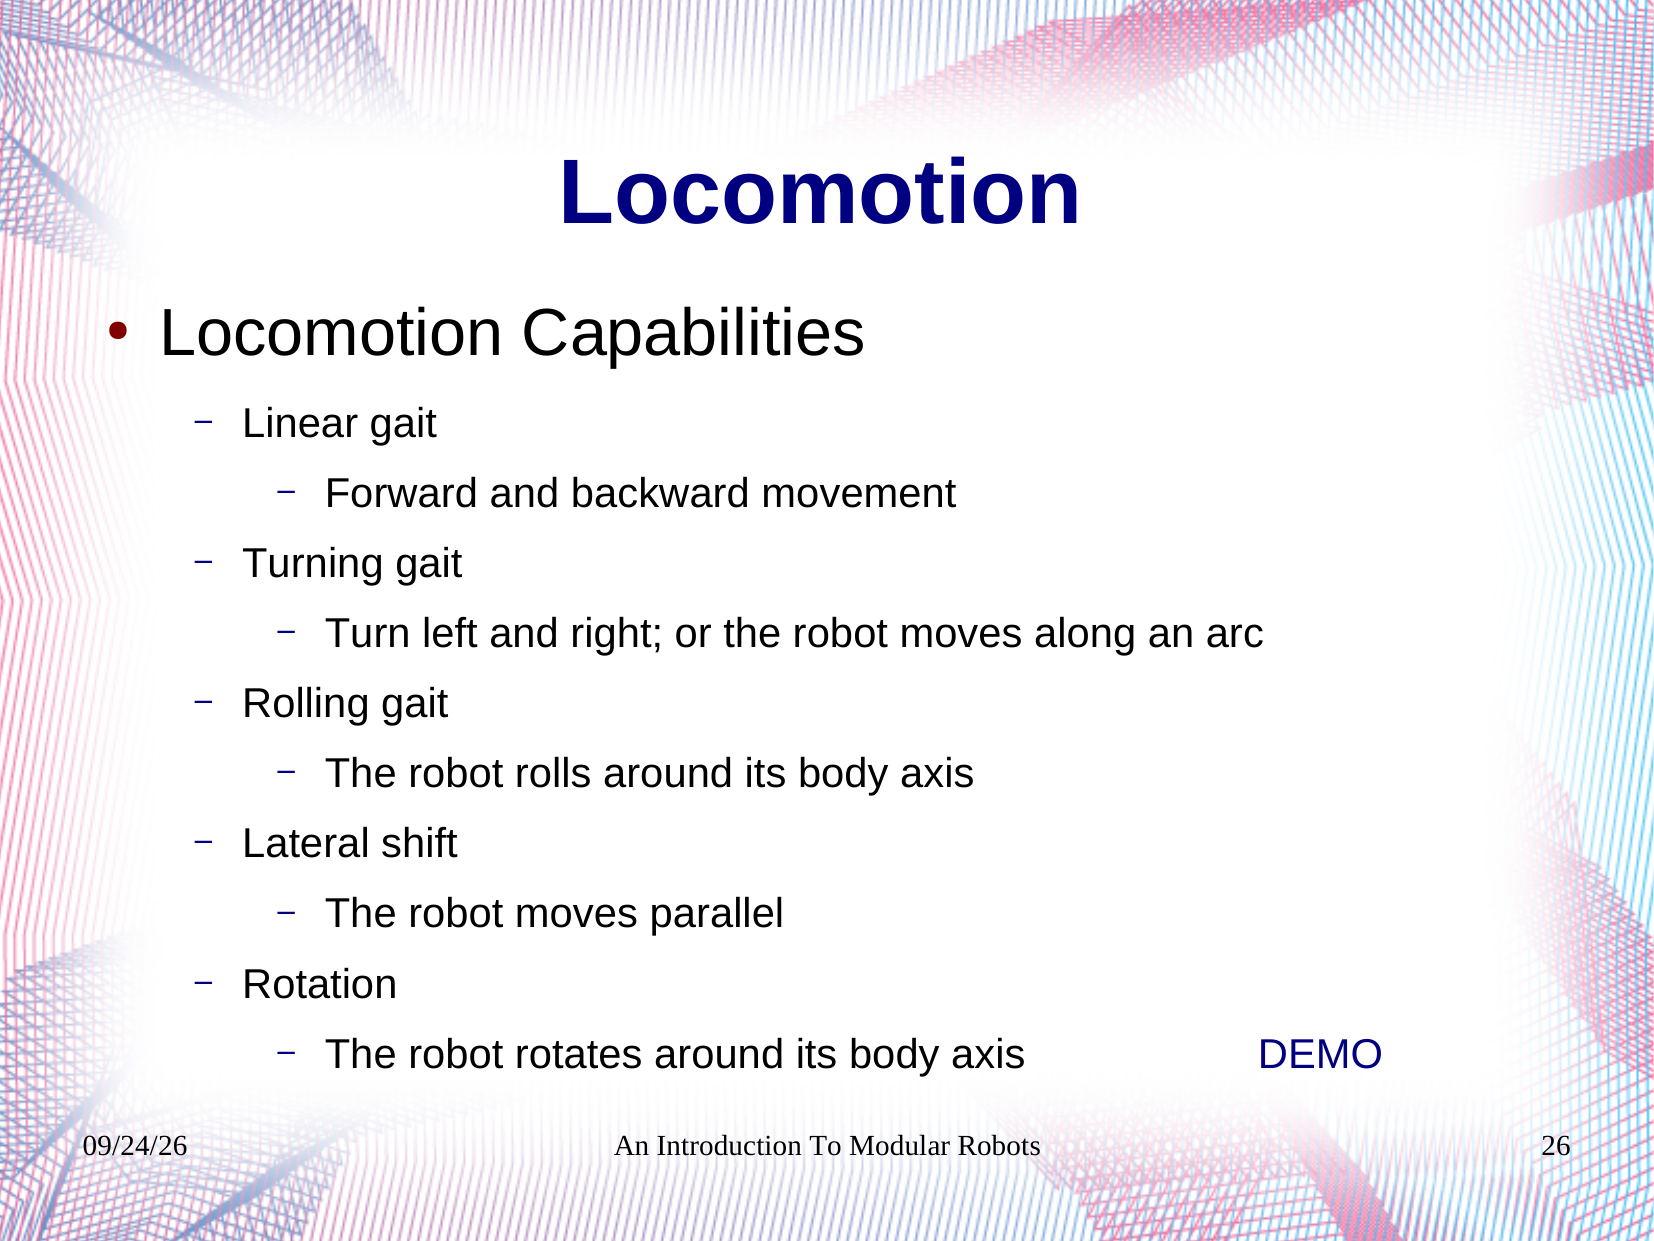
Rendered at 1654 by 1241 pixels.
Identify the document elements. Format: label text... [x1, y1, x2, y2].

title Locomotion [76, 88, 1565, 296]
list Locomotion Capabilities Linear gait Forward and backward movement Turning gait Turn left and right; or the robot moves along an arc Rolling gait The robot rolls around its body axis Lateral shift The robot moves parallel Rotation The robot rotates around its body axis DEMO [88, 295, 1577, 1114]
picture [0, 0, 1654, 1241]
